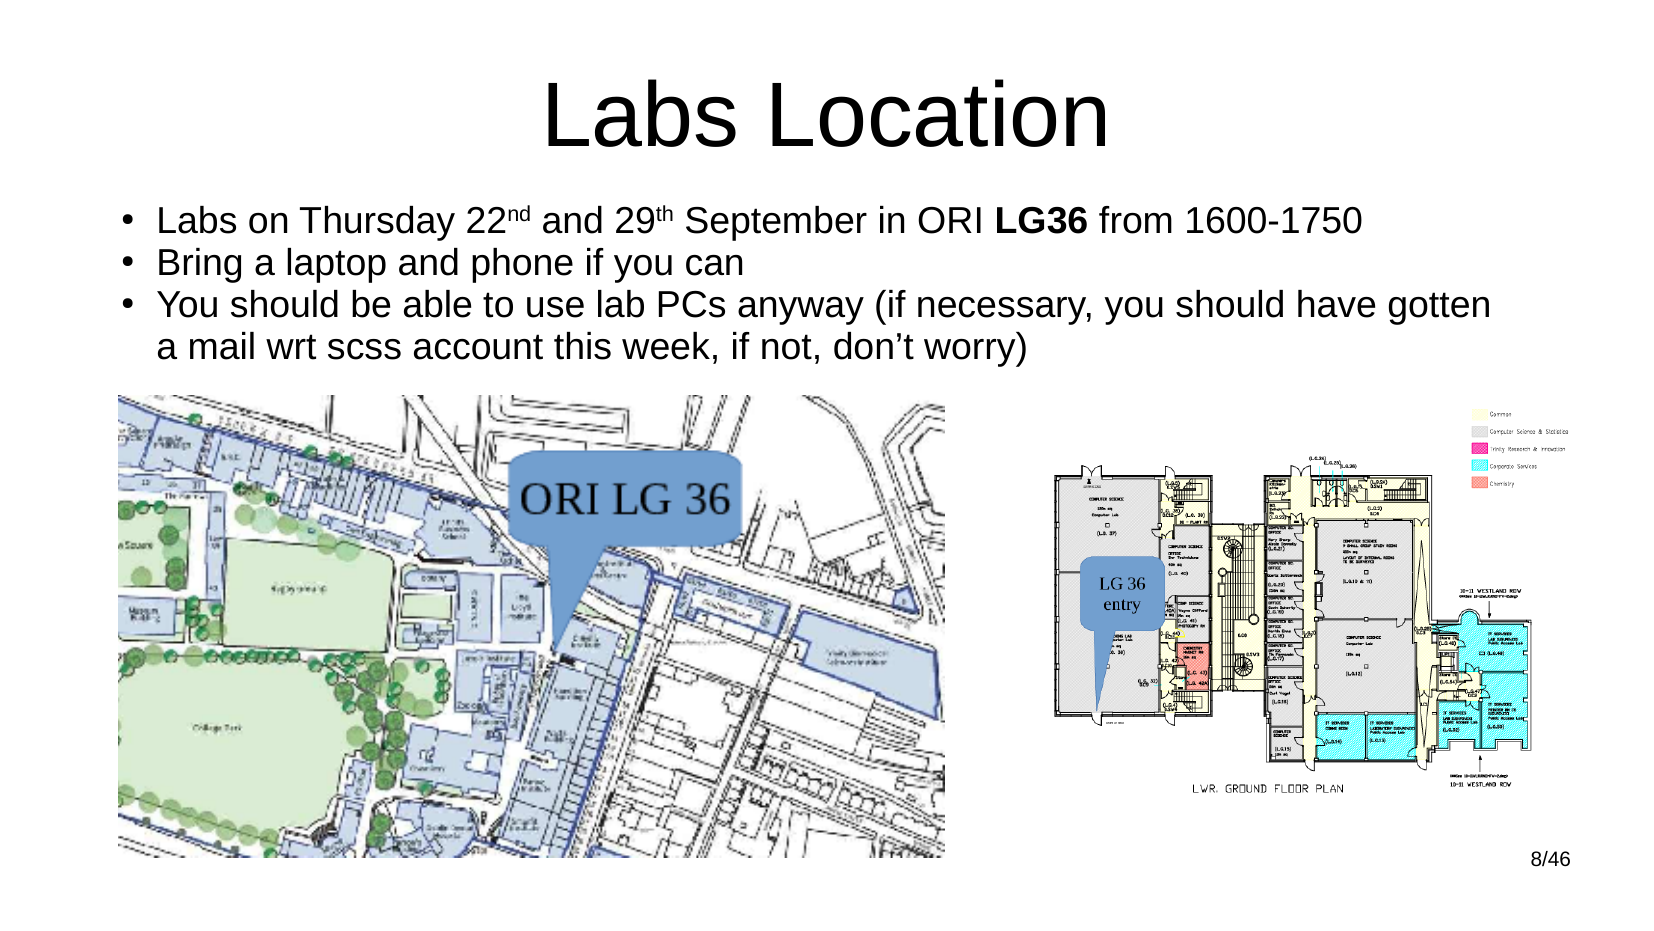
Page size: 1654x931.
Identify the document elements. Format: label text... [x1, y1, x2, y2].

text_box Labs on Thursday 22nd and 29th September in ORI LG36 from 1600-1750 Bring a laptop and phone if you can You should be able to use lab PCs anyway (if necessary, you should have gotten a mail wrt scss account this week, if not, don’t worry) [106, 192, 1512, 376]
picture [1015, 346, 1607, 804]
picture [118, 395, 945, 858]
title Labs Location [82, 37, 1571, 193]
